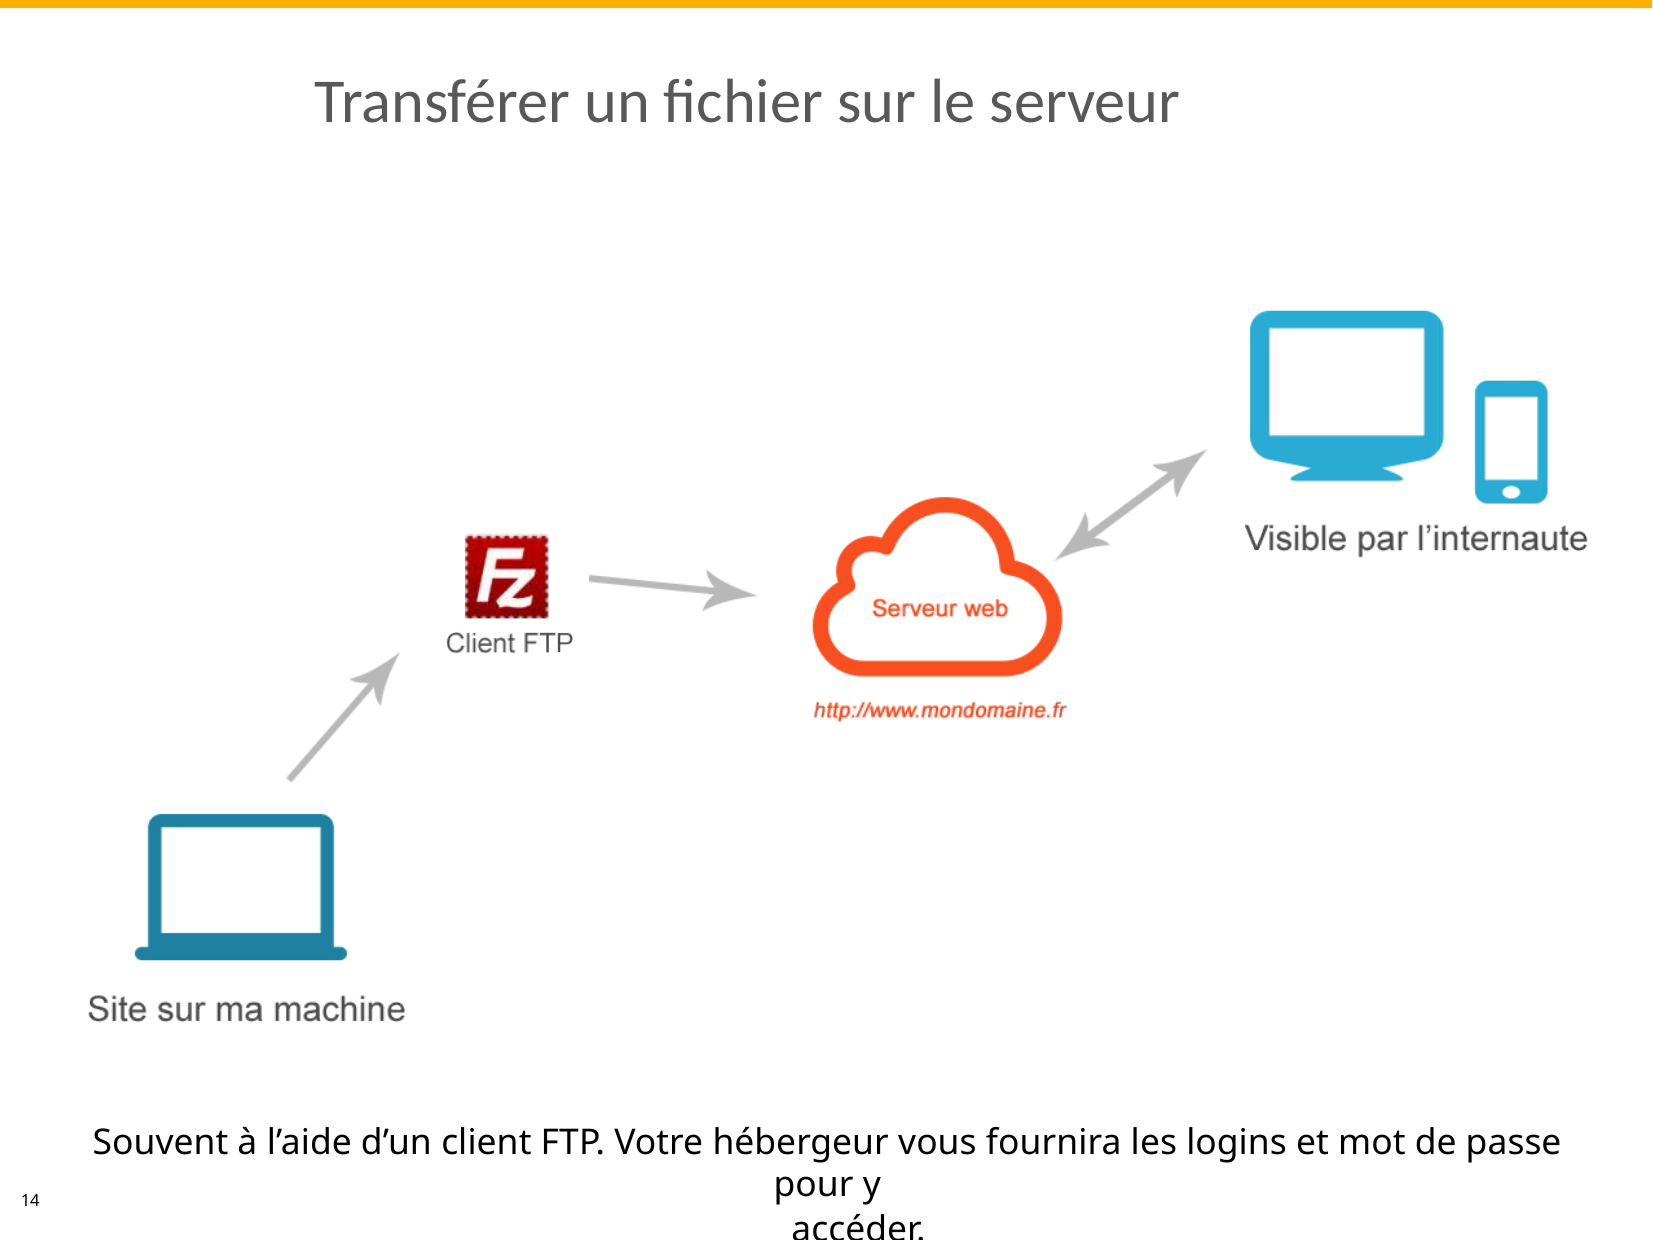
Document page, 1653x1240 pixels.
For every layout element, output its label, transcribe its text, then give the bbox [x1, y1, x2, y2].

title Transférer un fichier sur le serveur [312, 58, 1349, 268]
text_box Souvent à l’aide d’un client FTP. Votre hébergeur vous fournira les logins et mot de passe pour y accéder. [70, 1116, 1585, 1240]
picture [82, 289, 1593, 1025]
text_box <numéro> [14, 1189, 46, 1213]
